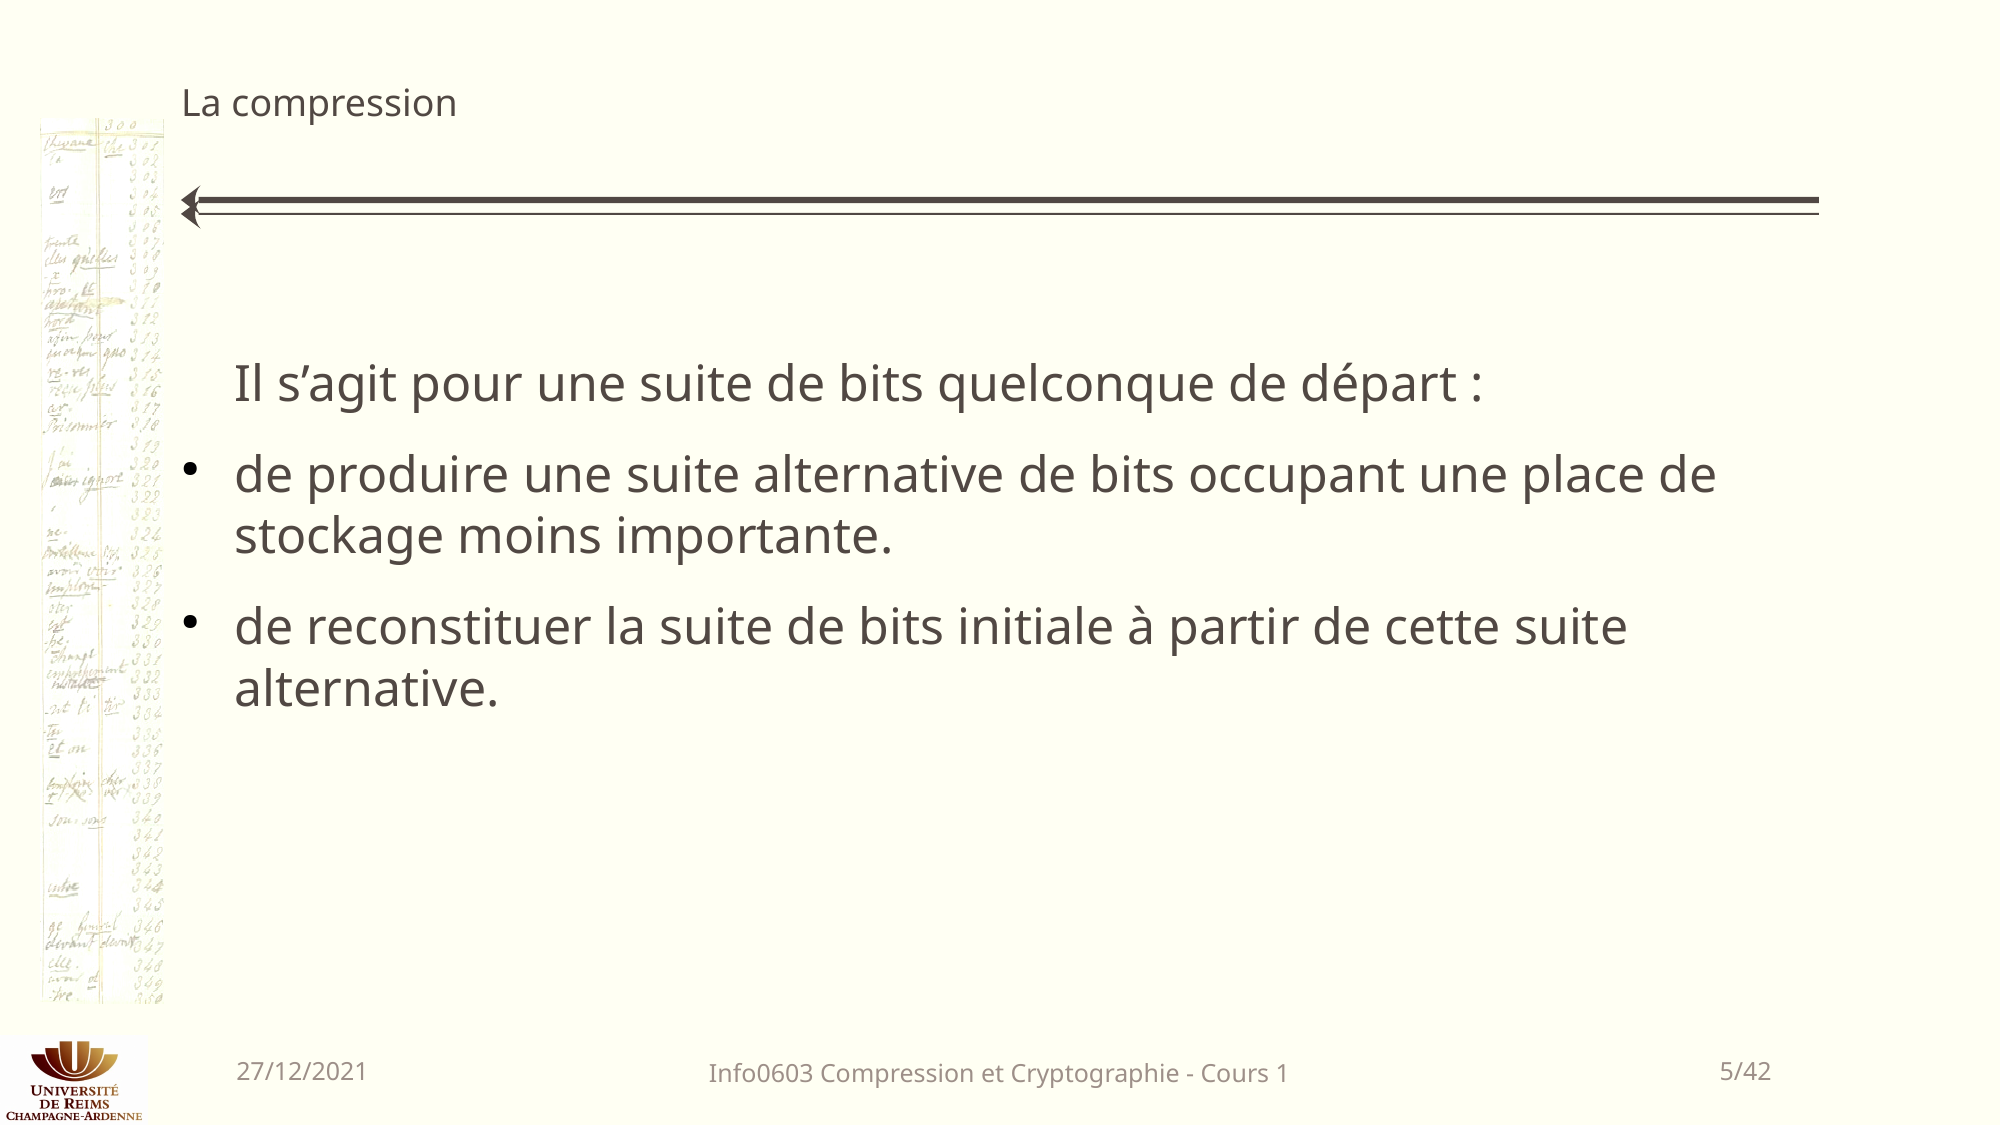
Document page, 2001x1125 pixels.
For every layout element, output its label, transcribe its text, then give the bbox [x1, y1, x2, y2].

list Il s’agit pour une suite de bits quelconque de départ : de produire une suite alternative de bits occupant une place de stockage moins importante. de reconstituer la suite de bits initiale à partir de cette suite alternative. [163, 265, 1802, 1016]
picture [0, 1035, 148, 1125]
title La compression [180, 12, 1819, 193]
picture [40, 118, 164, 1004]
